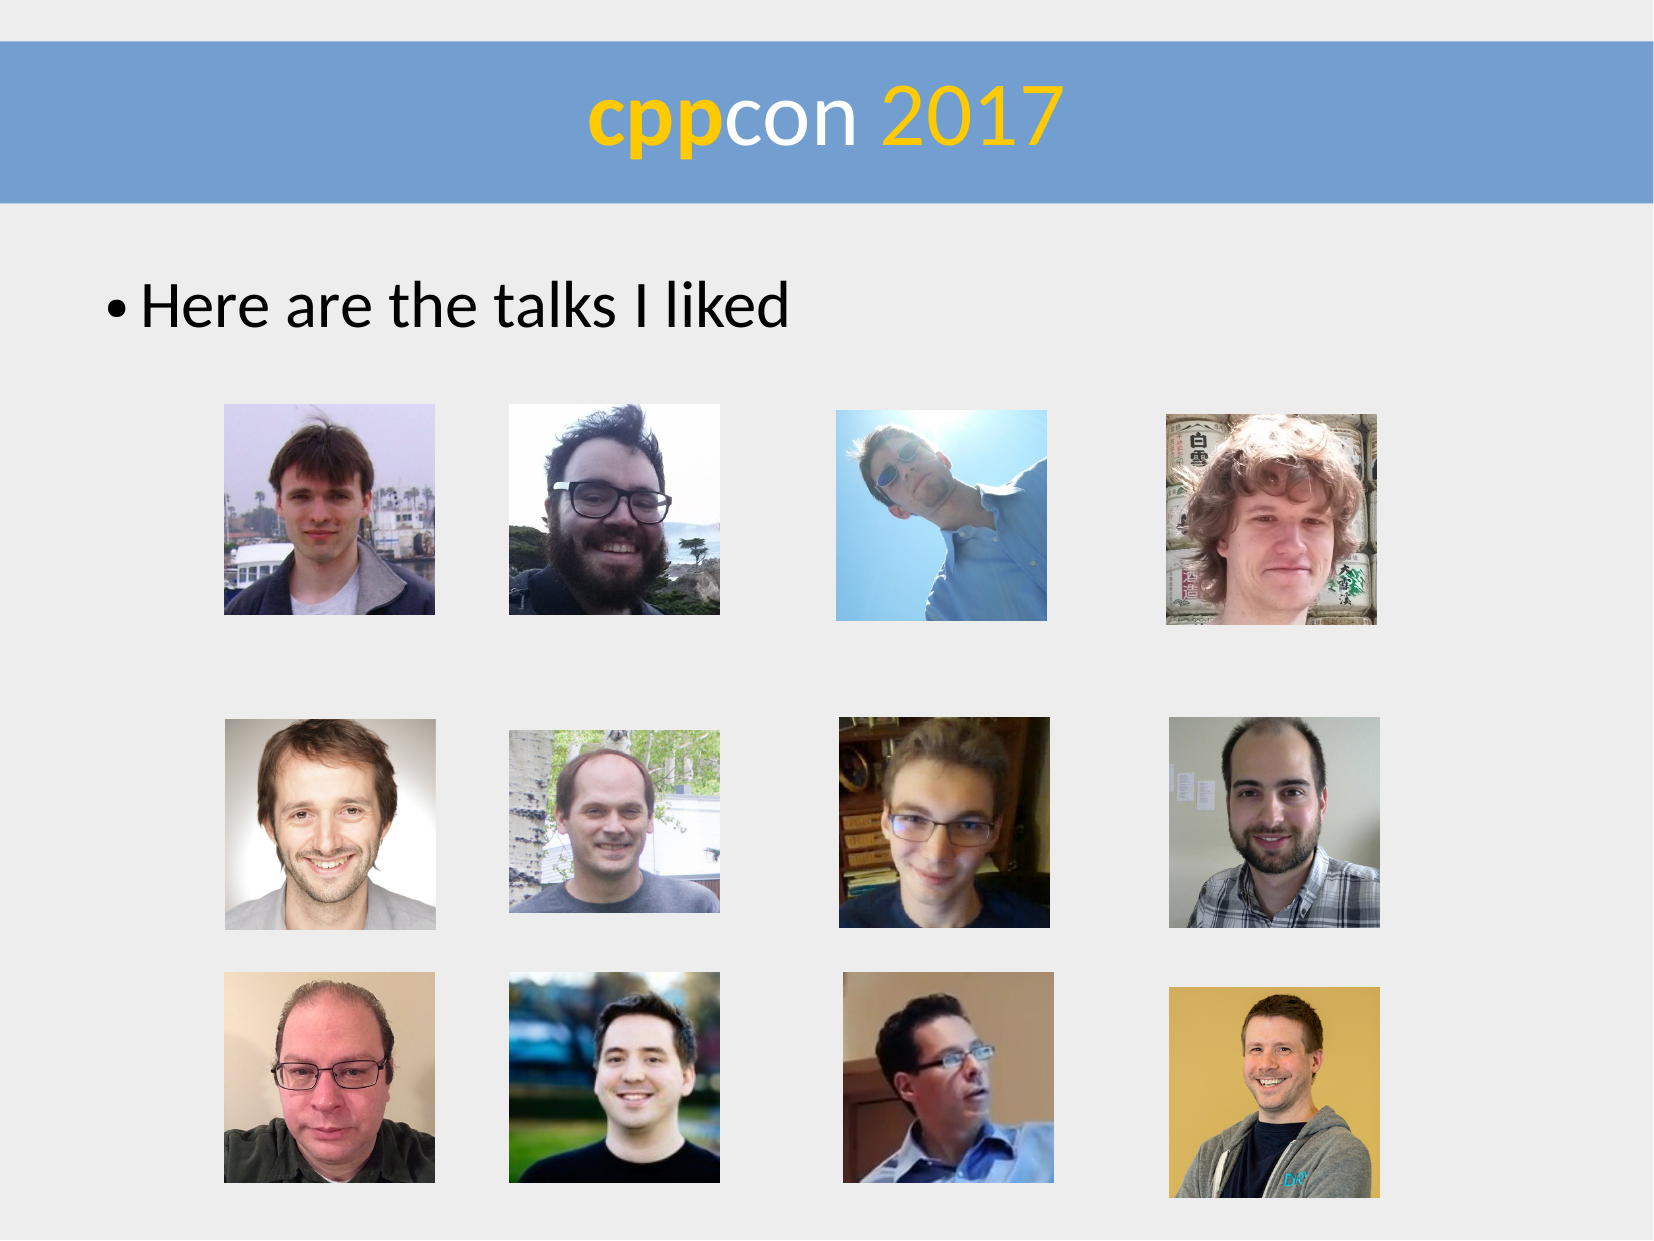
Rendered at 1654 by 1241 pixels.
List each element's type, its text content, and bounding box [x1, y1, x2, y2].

picture [224, 404, 435, 616]
picture [1166, 414, 1377, 625]
picture [843, 972, 1054, 1183]
picture [225, 719, 436, 931]
picture [509, 730, 720, 913]
picture [839, 717, 1050, 928]
picture [1169, 987, 1380, 1198]
title cppcon 2017 [0, 41, 1654, 204]
text_box Here are the talks I liked [90, 270, 1546, 352]
picture [224, 972, 435, 1183]
picture [1169, 717, 1380, 928]
picture [836, 410, 1047, 621]
picture [509, 404, 720, 616]
picture [509, 972, 720, 1183]
